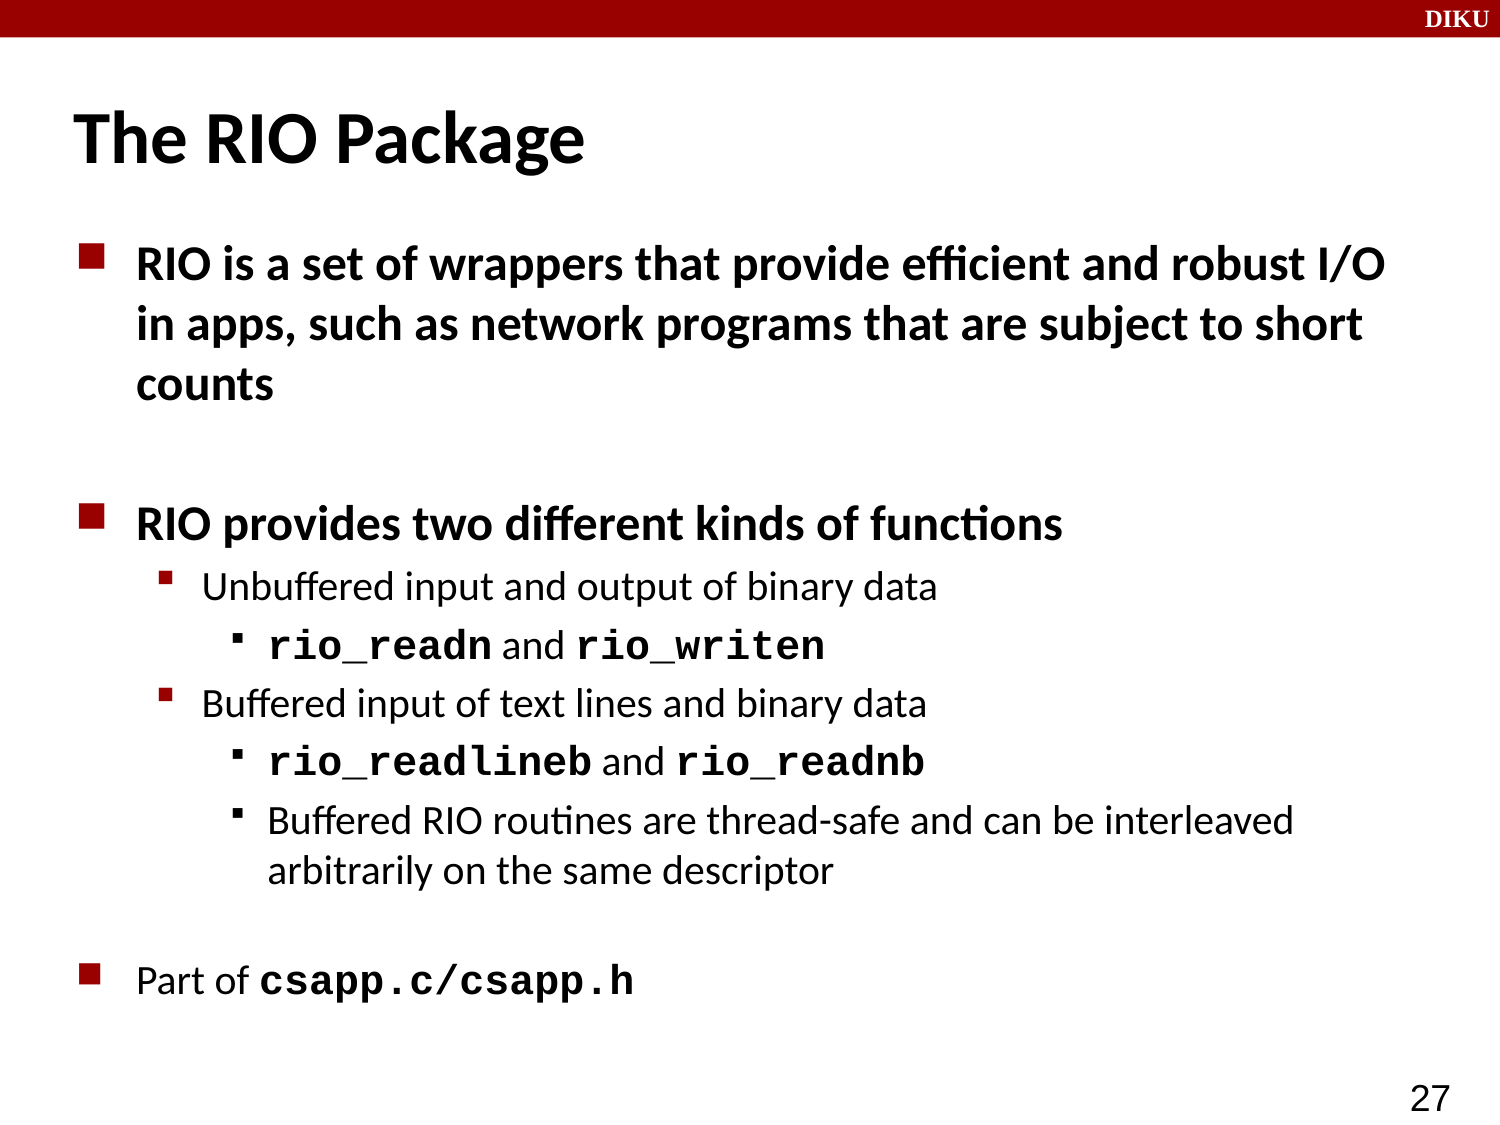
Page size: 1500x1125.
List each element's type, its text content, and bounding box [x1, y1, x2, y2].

text_box RIO is a set of wrappers that provide efficient and robust I/O in apps, such as network programs that are subject to short counts RIO provides two different kinds of functions Unbuffered input and output of binary data rio_readn and rio_writen Buffered input of text lines and binary data rio_readlineb and rio_readnb Buffered RIO routines are thread-safe and can be interleaved arbitrarily on the same descriptor Part of csapp.c/csapp.h [65, 223, 1438, 1039]
text_box The RIO Package [58, 71, 1304, 197]
